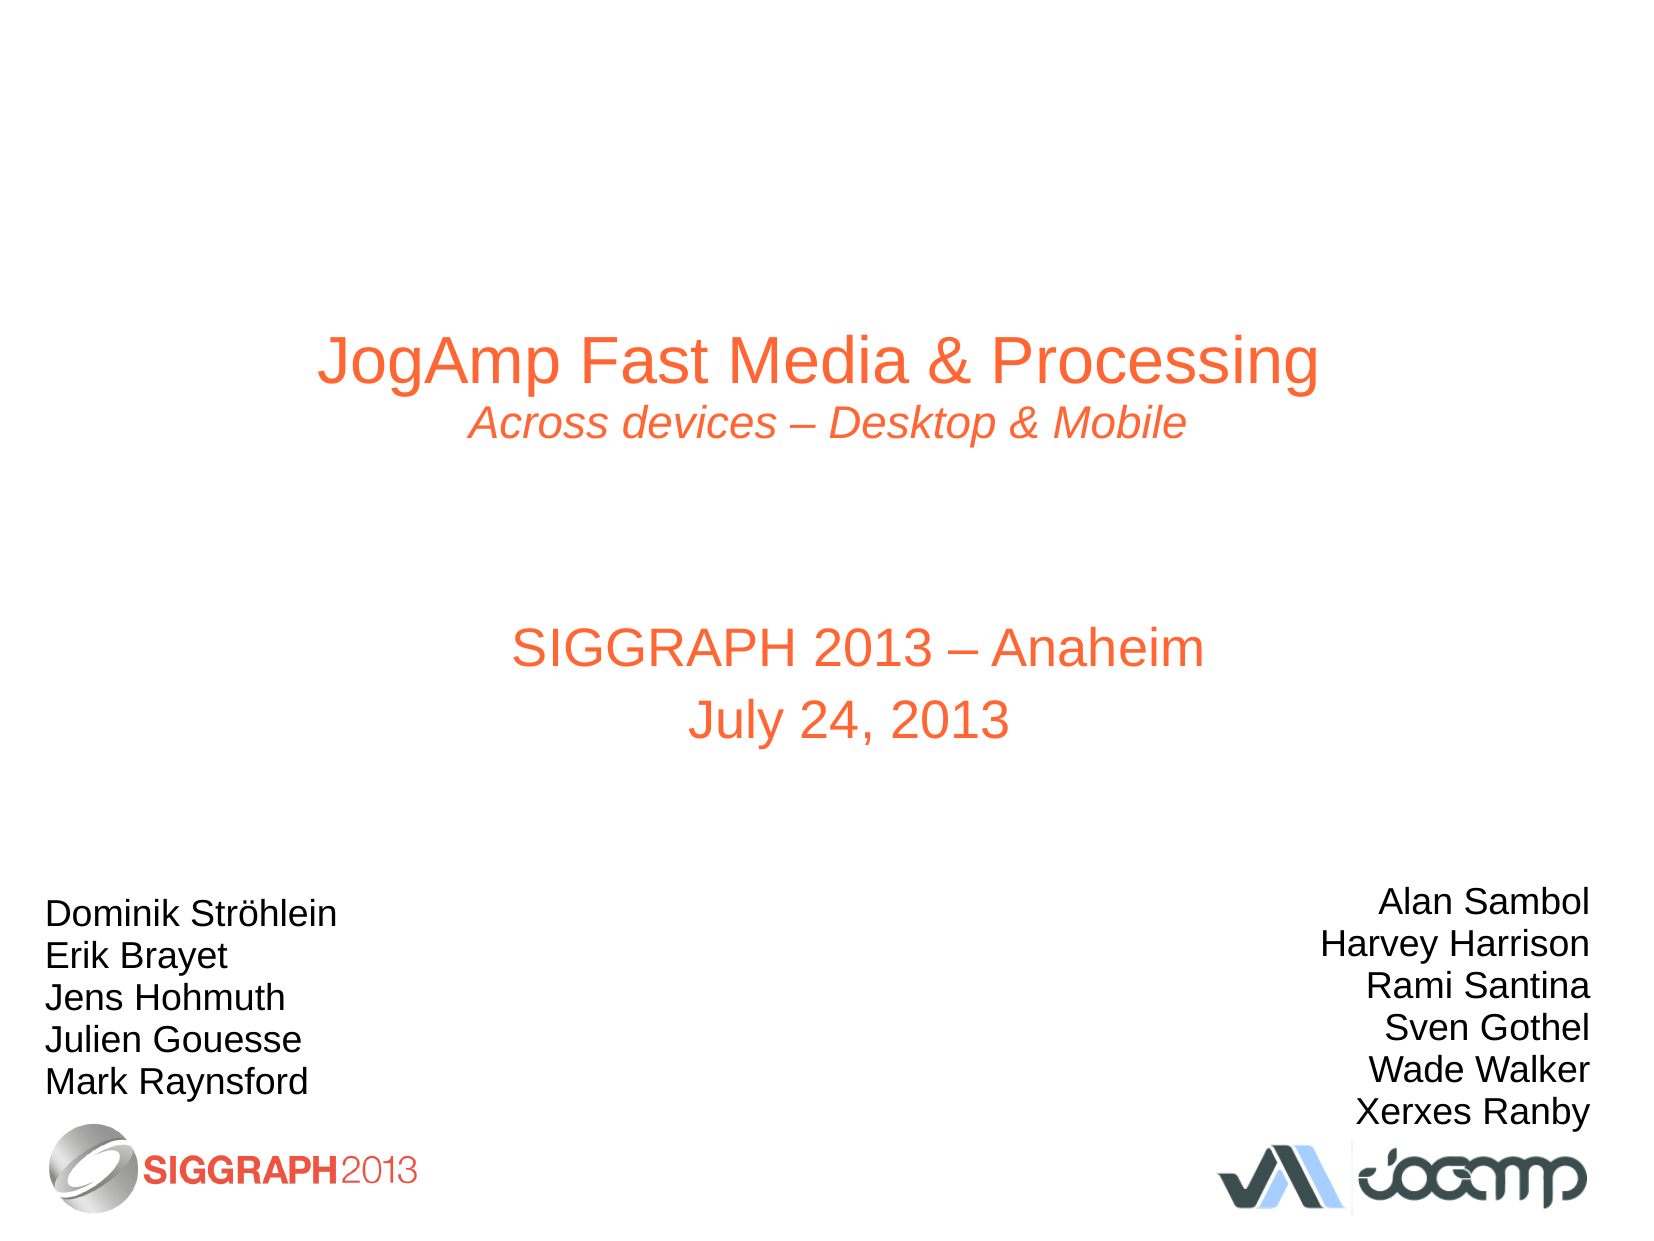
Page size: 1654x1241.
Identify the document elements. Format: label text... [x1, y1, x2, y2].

picture [1215, 1141, 1587, 1215]
text_box Alan Sambol Harvey Harrison Rami Santina Sven Gothel Wade Walker Xerxes Ranby [975, 873, 1606, 1141]
text_box Dominik Ströhlein Erik Brayet Jens Hohmuth Julien Gouesse Mark Raynsford [30, 885, 751, 1194]
subtitle JogAmp Fast Media & Processing Across devices – Desktop & Mobile [75, 300, 1582, 472]
picture [45, 1194, 421, 1215]
text_box SIGGRAPH 2013 – Anaheim July 24, 2013 [105, 600, 1613, 772]
